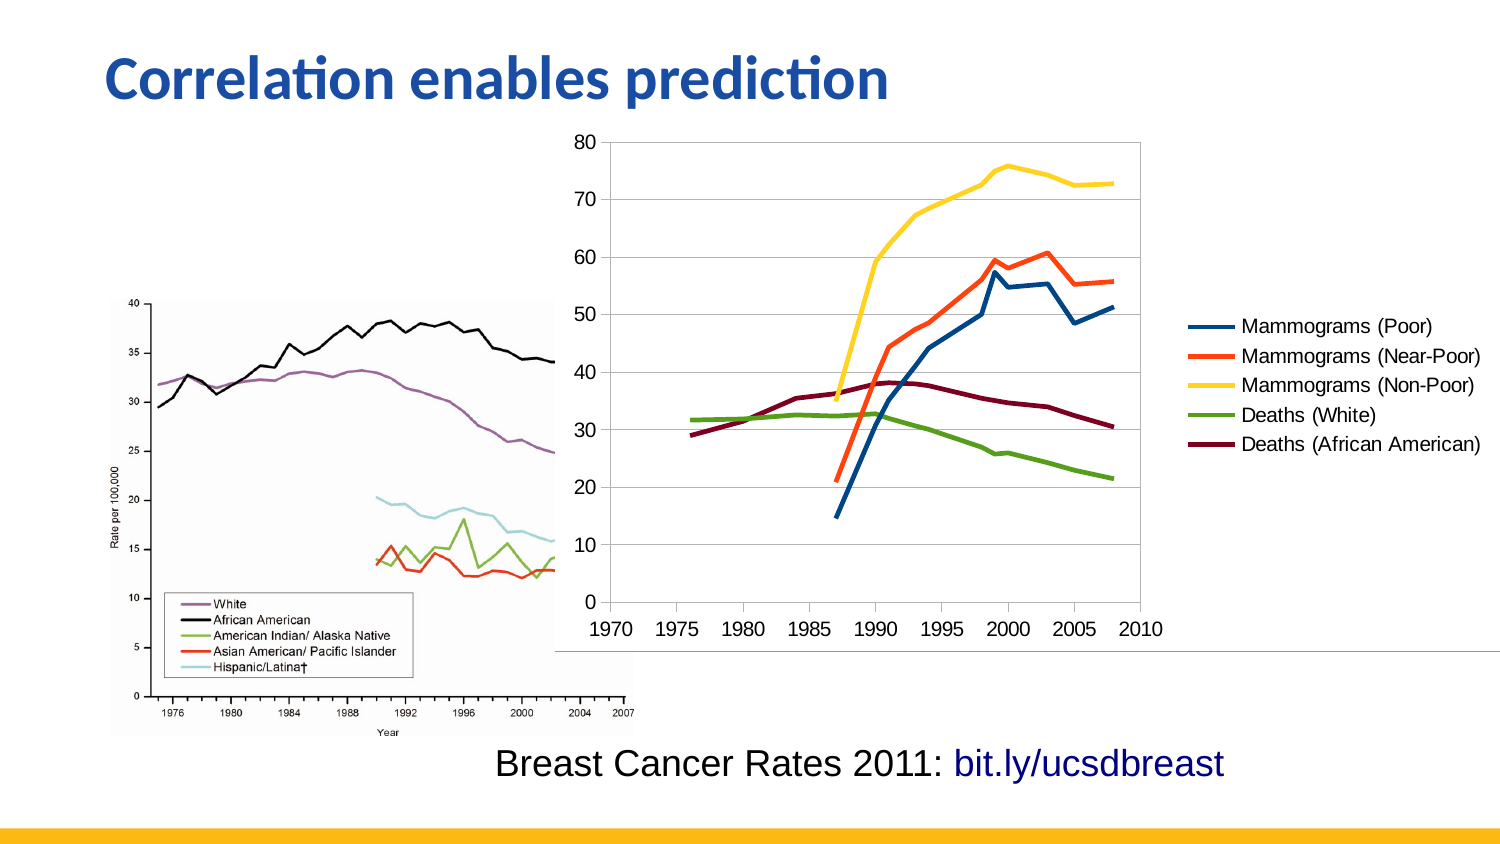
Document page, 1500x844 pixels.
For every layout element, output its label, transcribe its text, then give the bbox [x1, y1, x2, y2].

chart [555, 120, 1500, 652]
picture [110, 299, 634, 736]
text_box Breast Cancer Rates 2011: bit.ly/ucsdbreast [480, 735, 1246, 811]
title Correlation enables prediction [90, 30, 1441, 227]
